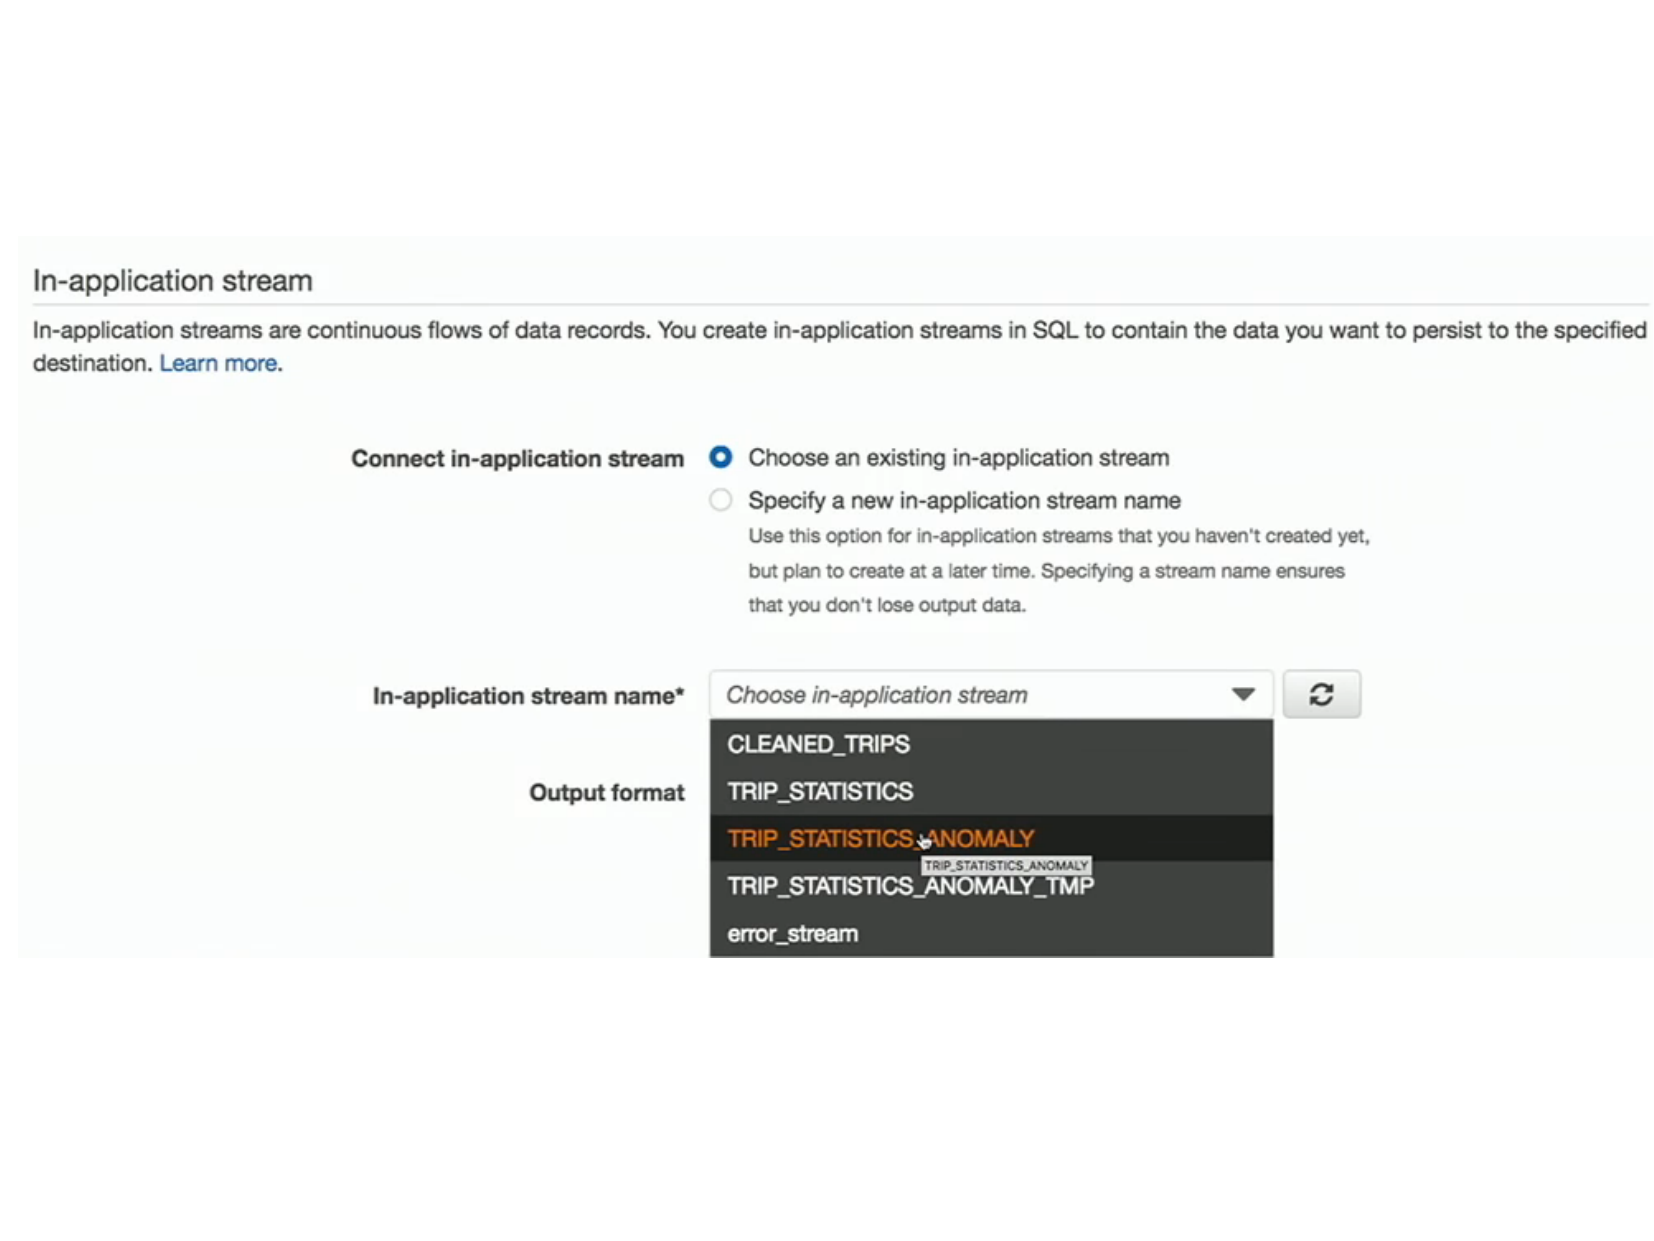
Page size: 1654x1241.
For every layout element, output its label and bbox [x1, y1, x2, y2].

picture [18, 236, 1654, 958]
